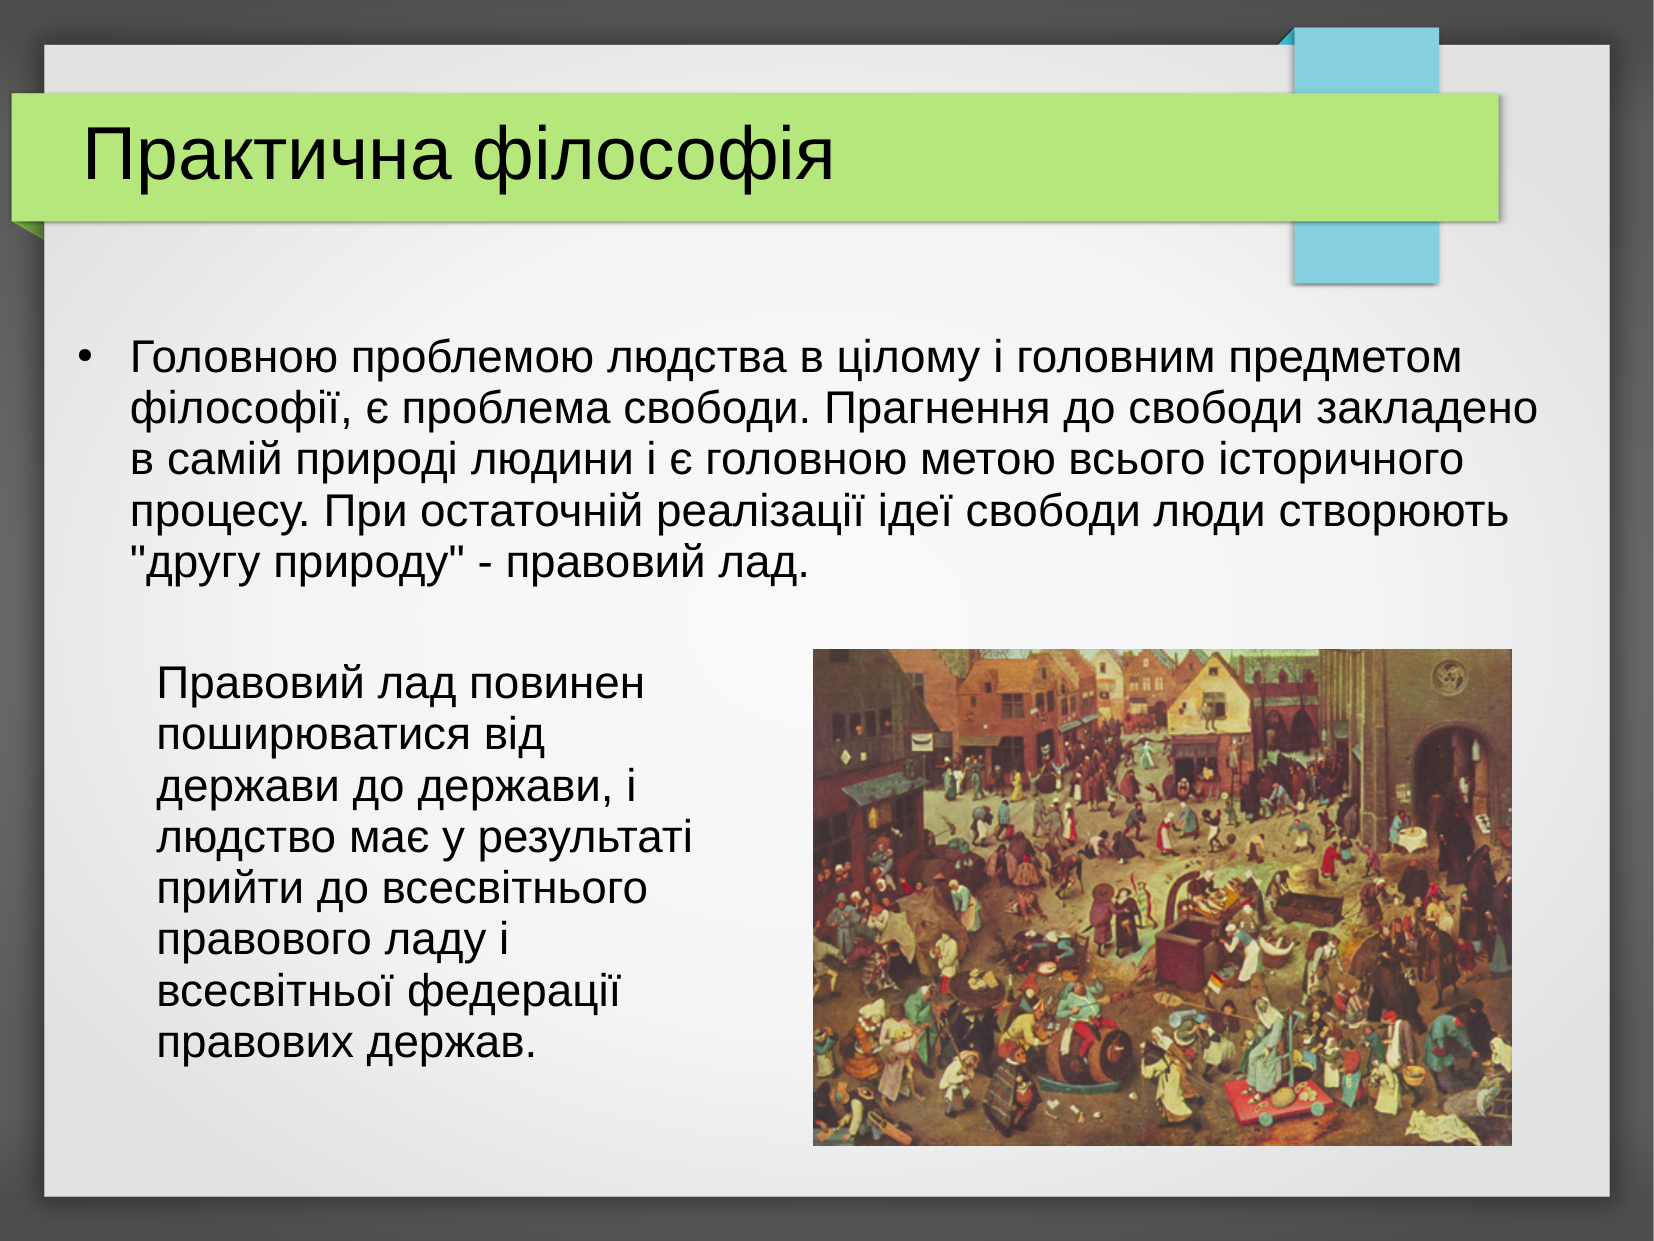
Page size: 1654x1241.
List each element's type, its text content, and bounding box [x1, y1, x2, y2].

list Головною проблемою людства в цілому і головним предметом філософії, є проблема свободи. Прагнення до свободи закладено в самій природі людини і є головною метою всього історичного процесу. При остаточній реалізації ідеї свободи люди створюють "другу природу" - правовий лад. [59, 330, 1548, 1050]
title Практична філософія [82, 94, 1264, 213]
picture [0, 0, 1654, 1241]
text_box Правовий лад повинен поширюватися від держави до держави, і людство має у результаті прийти до всесвітнього правового ладу і всесвітньої федерації правових держав. [106, 649, 745, 1134]
